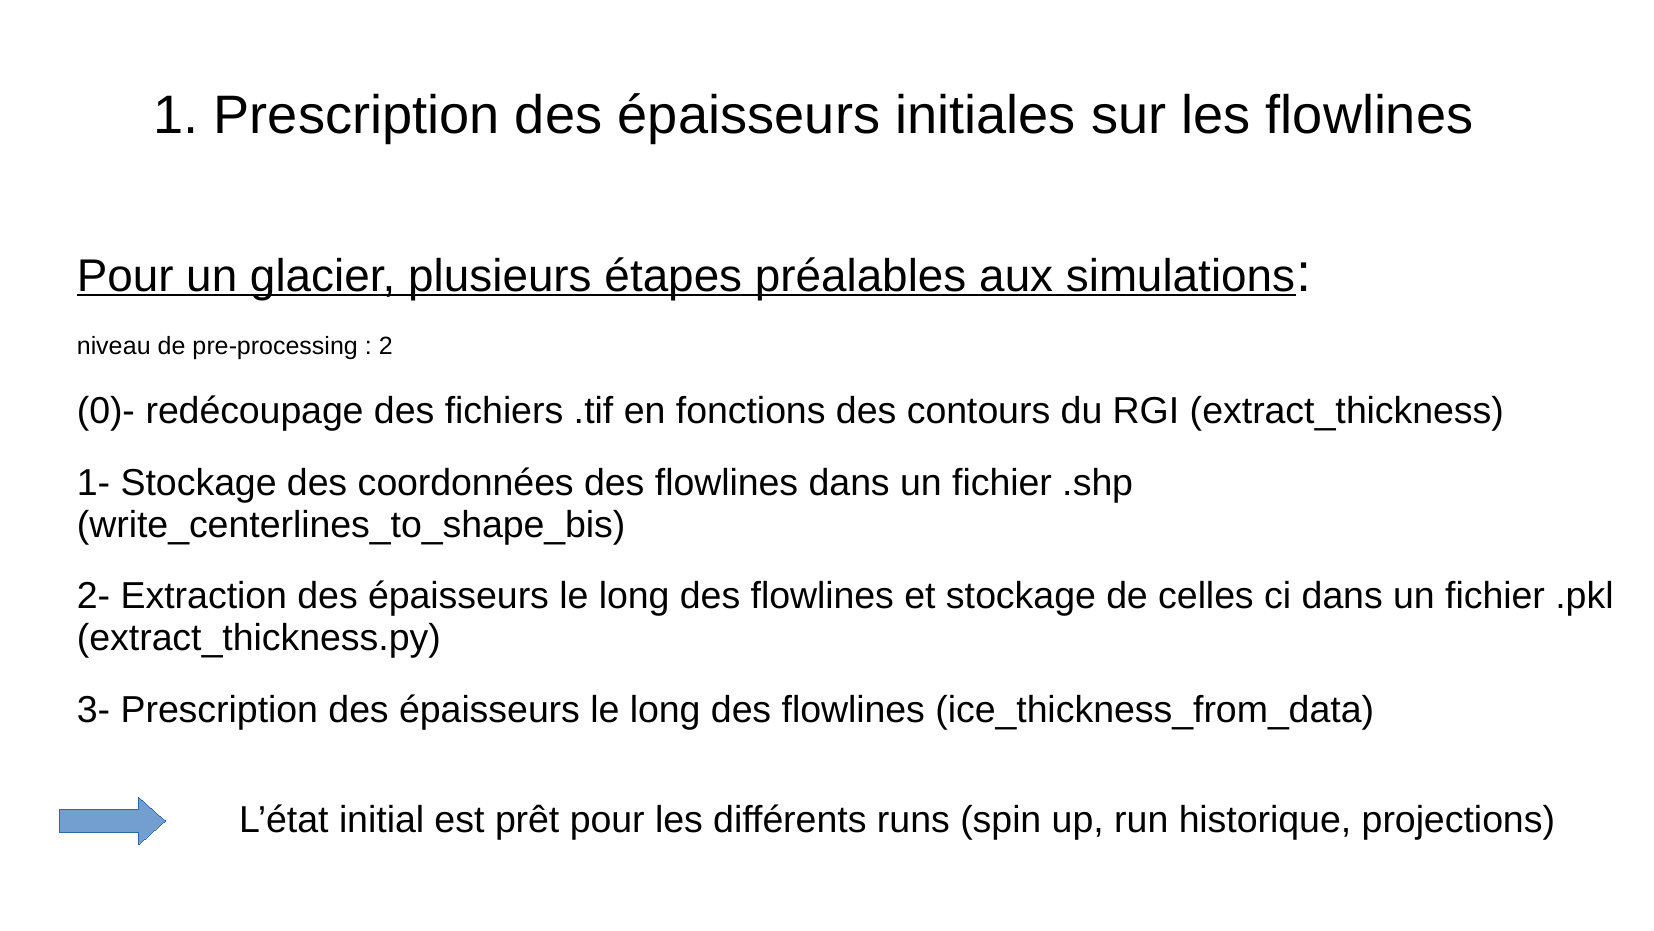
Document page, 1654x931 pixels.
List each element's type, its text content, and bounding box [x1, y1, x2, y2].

text_box L’état initial est prêt pour les différents runs (spin up, run historique, projections) [224, 791, 1595, 898]
title 1. Prescription des épaisseurs initiales sur les flowlines [82, 37, 1571, 193]
list Pour un glacier, plusieurs étapes préalables aux simulations: niveau de pre-processing : 2 (0)- redécoupage des fichiers .tif en fonctions des contours du RGI (extract_thickness) 1- Stockage des coordonnées des flowlines dans un fichier .shp (write_centerlines_to_shape_bis) 2- Extraction des épaisseurs le long des flowlines et stockage de celles ci dans un fichier .pkl (extract_thickness.py) 3- Prescription des épaisseurs le long des flowlines (ice_thickness_from_data) [5, 242, 1625, 782]
text_box [59, 797, 166, 845]
